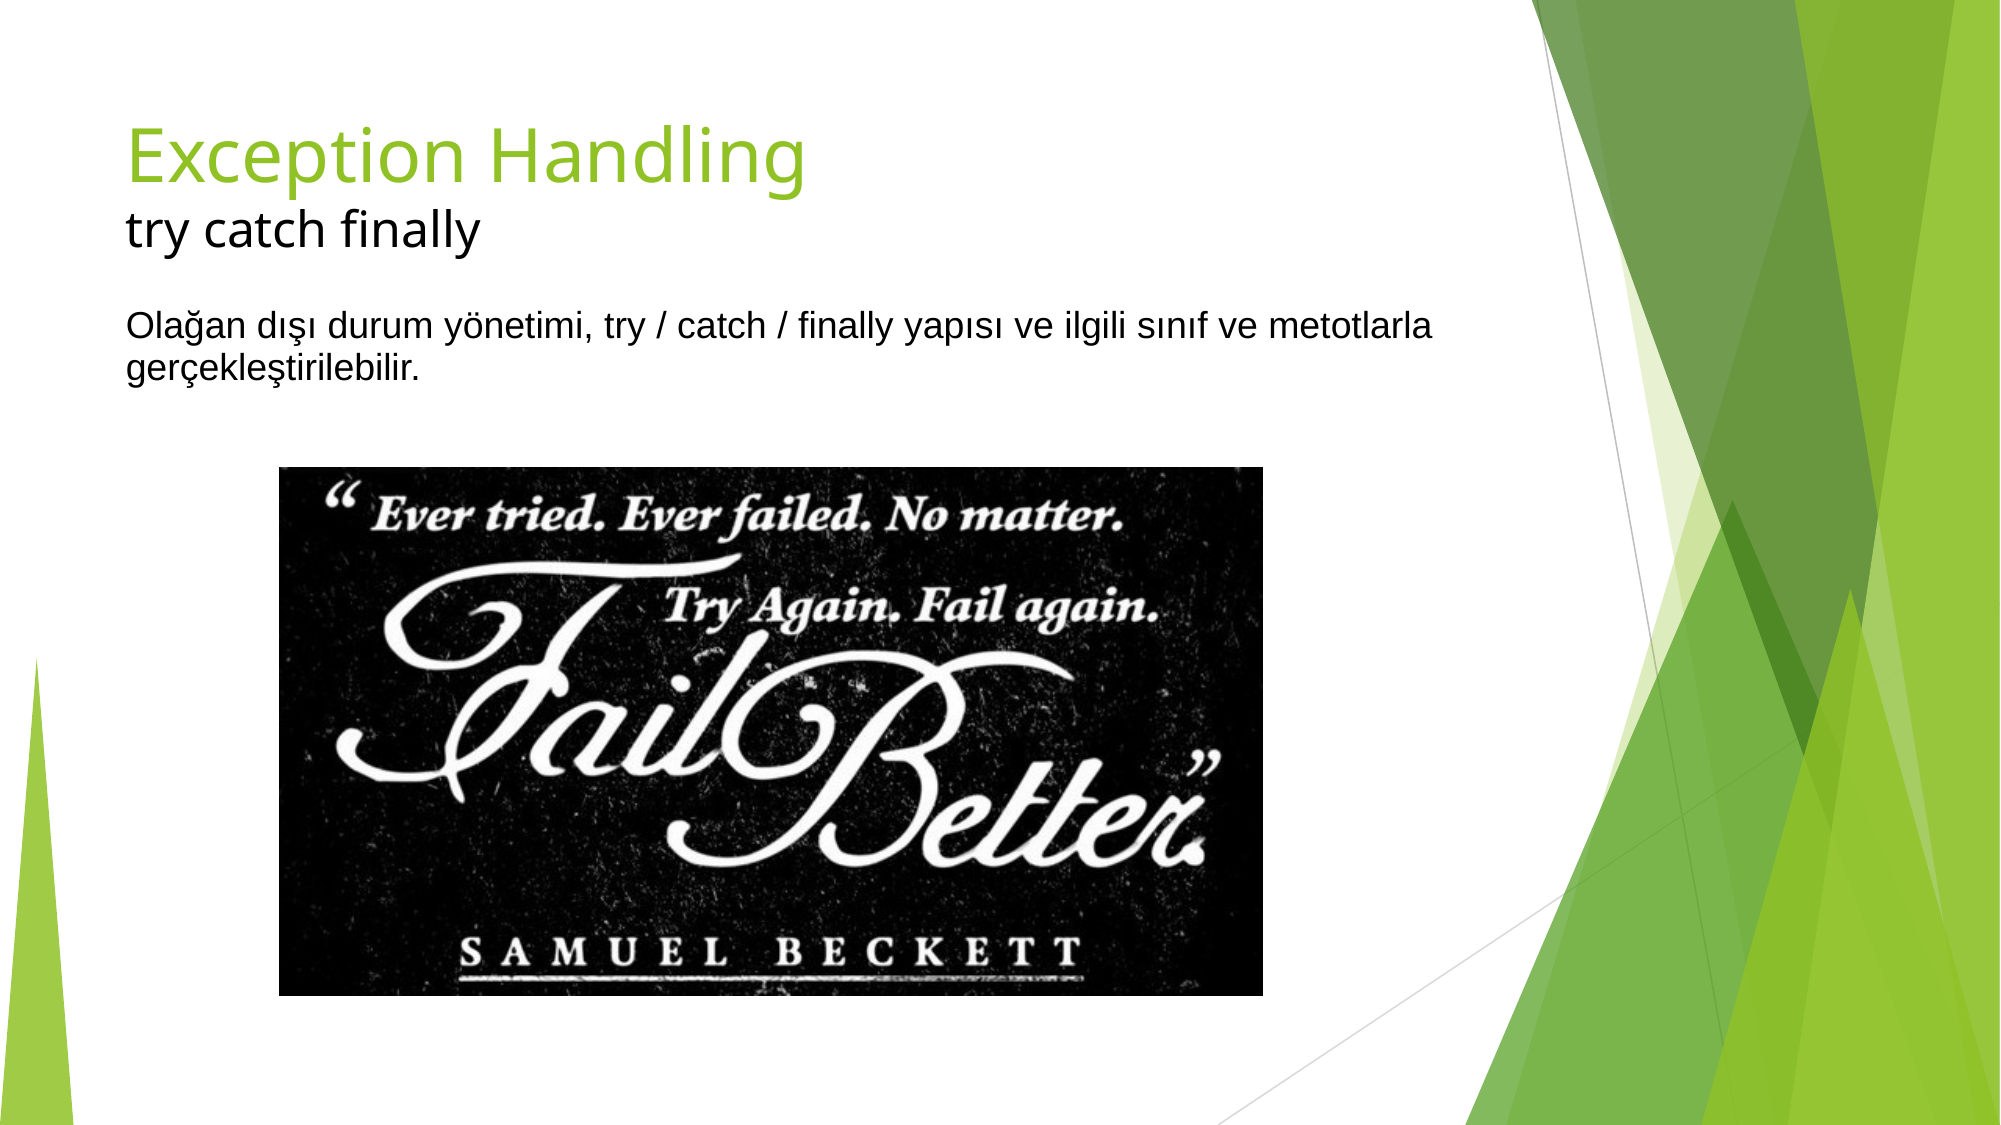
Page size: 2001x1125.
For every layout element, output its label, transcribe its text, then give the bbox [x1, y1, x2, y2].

picture [279, 467, 1263, 996]
title Exception Handling try catch finally [111, 99, 1522, 297]
text_box Olağan dışı durum yönetimi, try / catch / finally yapısı ve ilgili sınıf ve metotlarla gerçekleştirilebilir. [111, 297, 1536, 439]
